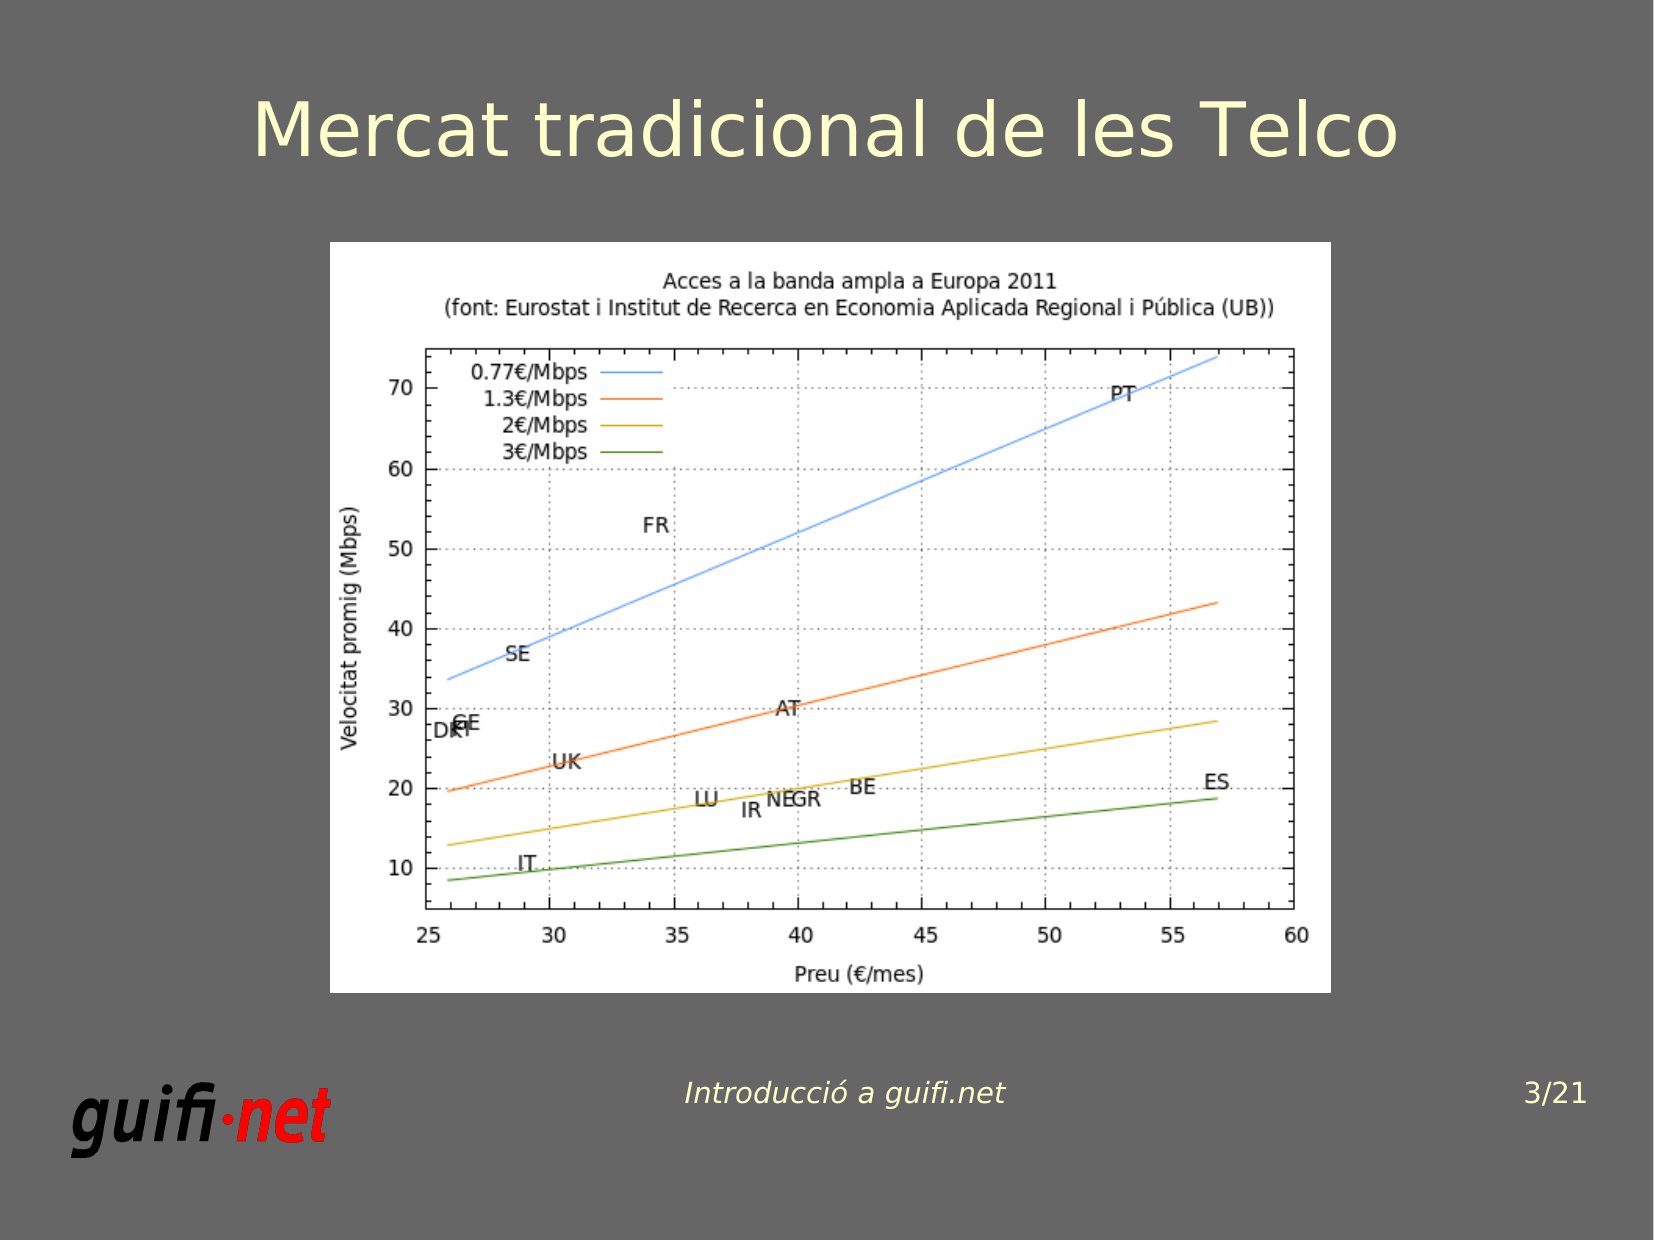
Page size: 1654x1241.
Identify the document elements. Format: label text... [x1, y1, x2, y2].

picture [71, 1082, 331, 1158]
picture [330, 242, 1331, 993]
title Mercat tradicional de les Telco [82, 49, 1571, 213]
